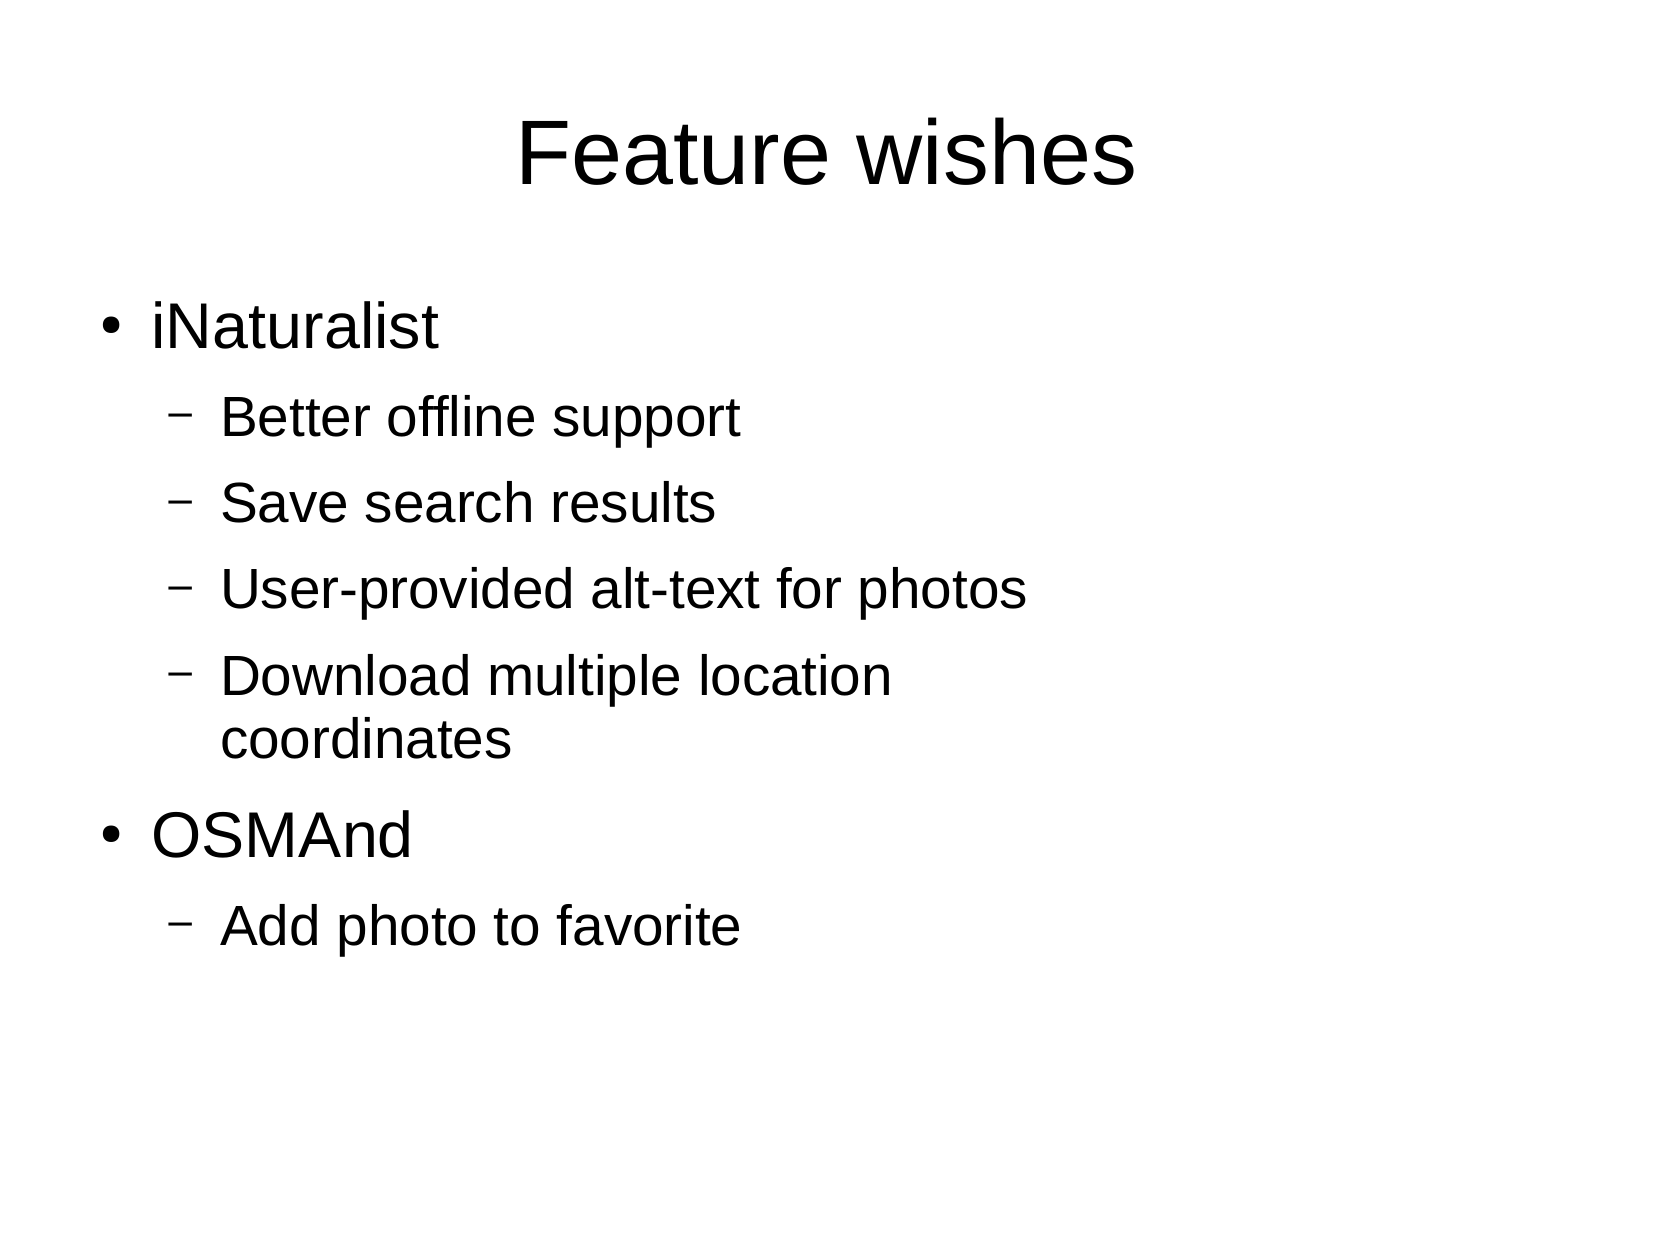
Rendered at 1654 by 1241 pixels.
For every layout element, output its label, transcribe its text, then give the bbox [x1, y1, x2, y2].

title Feature wishes [82, 49, 1571, 257]
list iNaturalist Better offline support Save search results User-provided alt-text for photos Download multiple location coordinates OSMAnd Add photo to favorite [82, 290, 1051, 1010]
